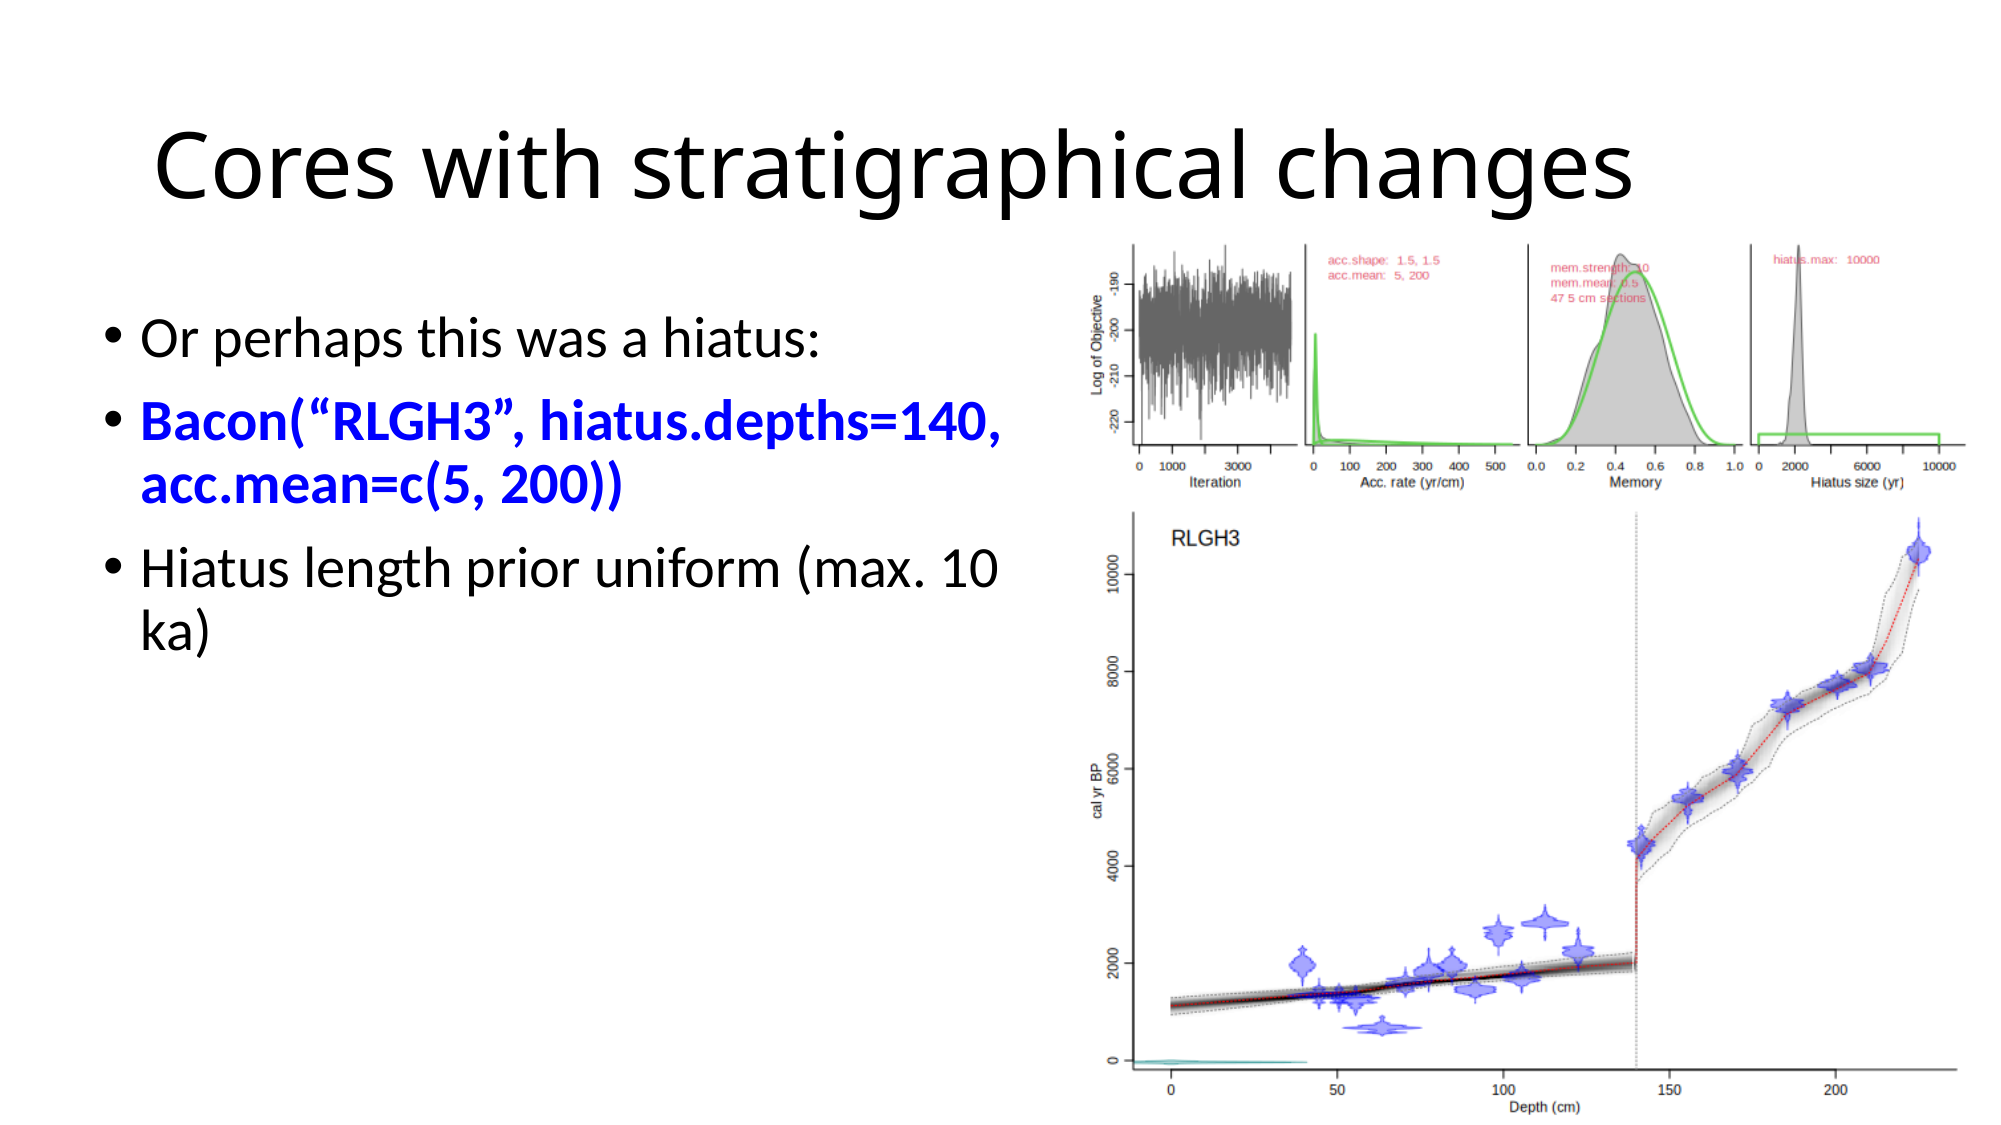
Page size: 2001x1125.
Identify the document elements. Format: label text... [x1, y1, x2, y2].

text_box Cores with stratigraphical changes [137, 59, 1863, 278]
picture [1087, 236, 1971, 1119]
text_box Or perhaps this was a hiatus: Bacon(“RLGH3”, hiatus.depths=140, acc.mean=c(5, 200)) Hiatus length prior uniform (max. 10 ka) [88, 299, 1087, 1014]
